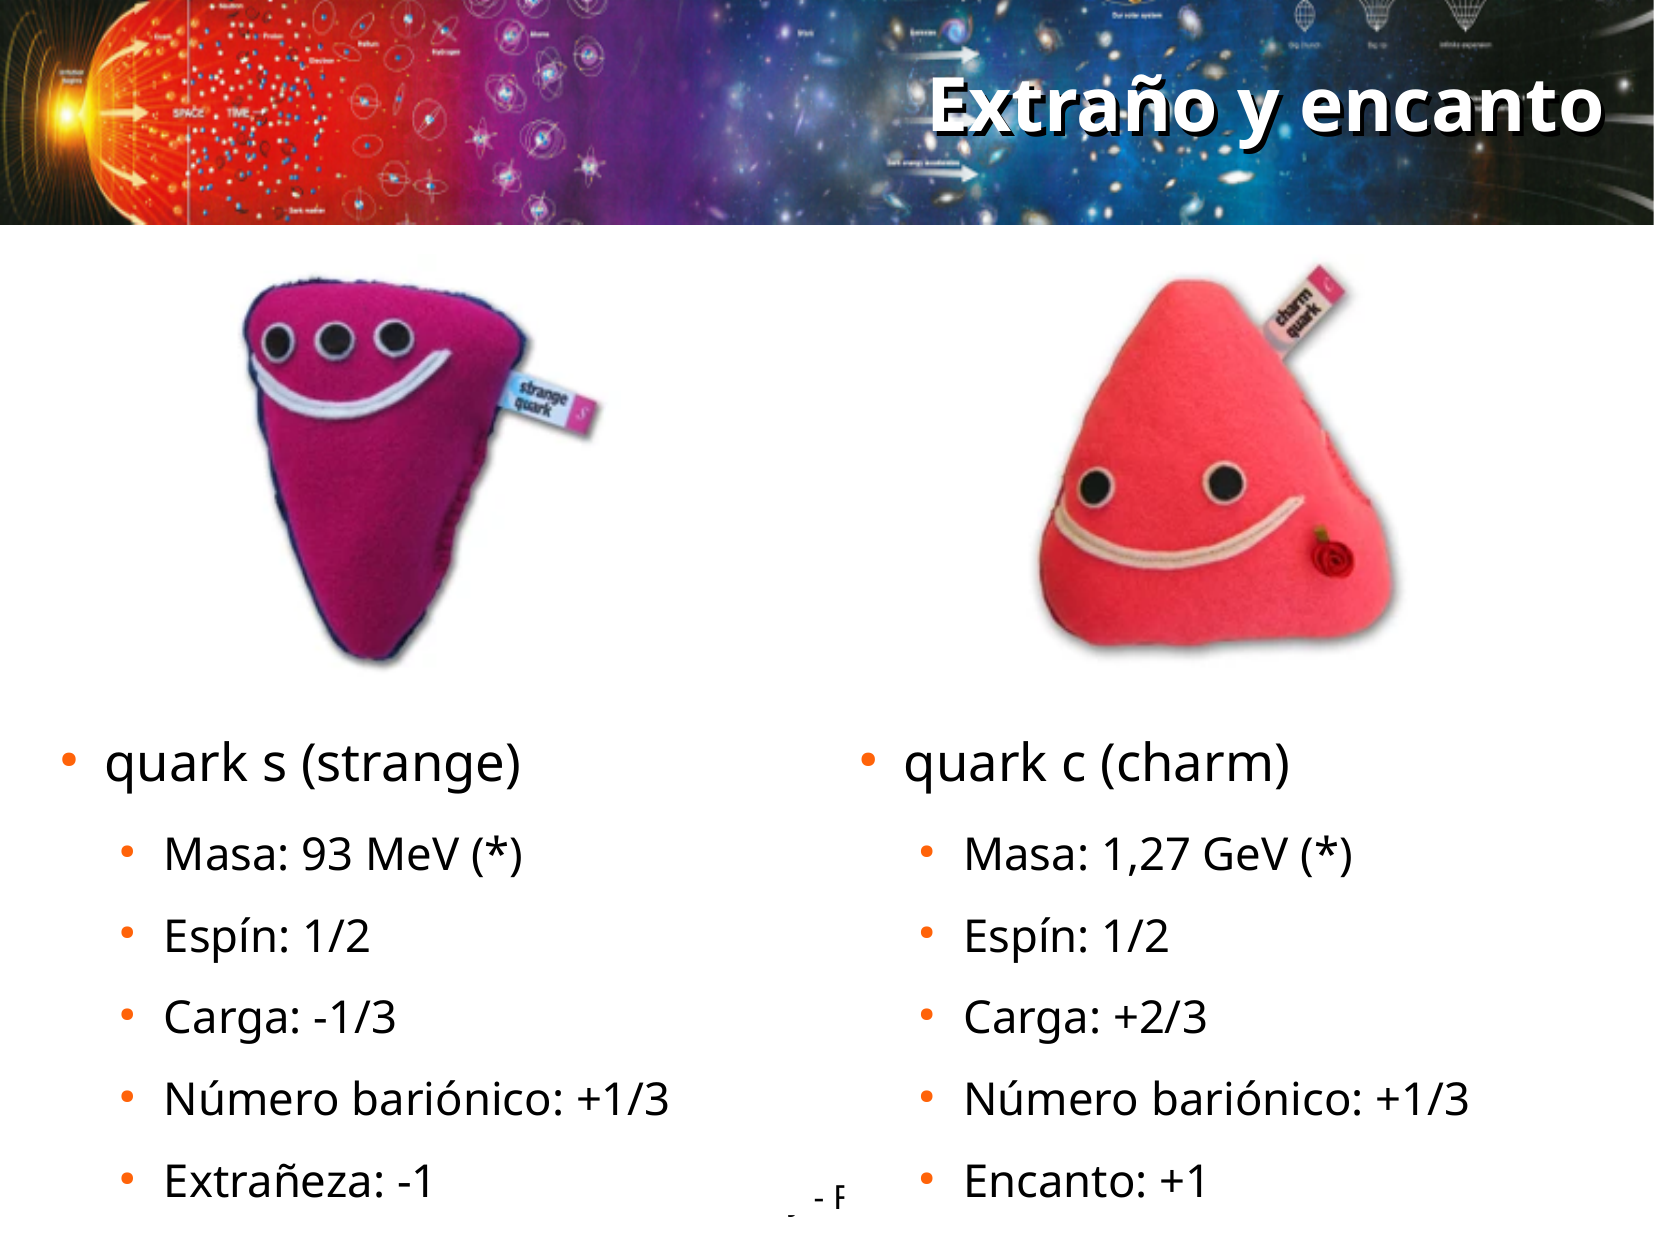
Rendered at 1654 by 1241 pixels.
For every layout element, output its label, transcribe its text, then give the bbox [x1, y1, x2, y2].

picture [0, 0, 1654, 225]
list quark c (charm) Masa: 1,27 GeV (*) Espín: 1/2 Carga: +2/3 Número bariónico: +1/3 Encanto: +1 [844, 725, 1606, 1216]
picture [230, 254, 621, 685]
picture [1021, 254, 1429, 685]
title Extraño y encanto [45, 15, 1606, 191]
list quark s (strange) Masa: 93 MeV (*) Espín: 1/2 Carga: -1/3 Número bariónico: +1/3 Extrañeza: -1 [45, 725, 807, 1216]
